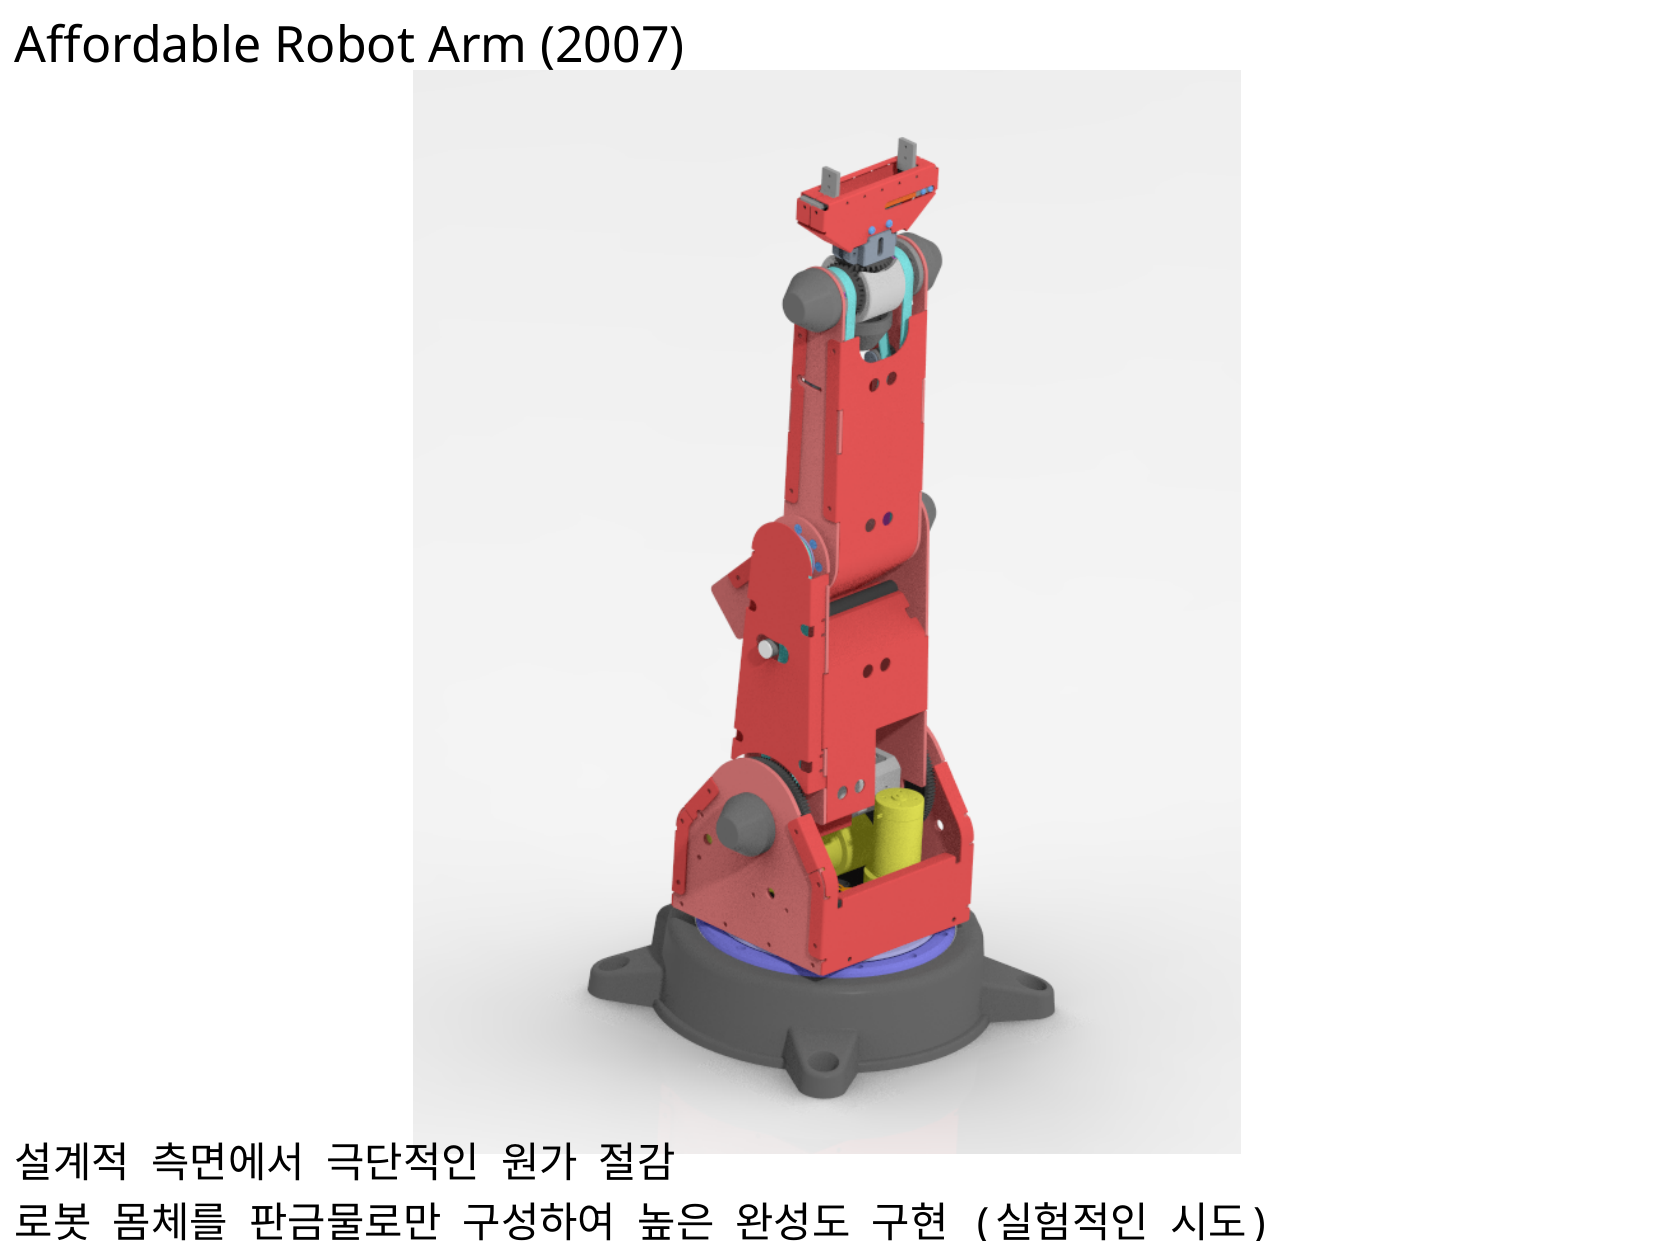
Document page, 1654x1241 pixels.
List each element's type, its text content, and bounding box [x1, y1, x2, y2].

text_box Affordable Robot Arm (2007) [0, 0, 1654, 88]
text_box 설계적 측면에서 극단적인 원가 절감 로봇 몸체를 판금물로만 구성하여 높은 완성도 구현 (실험적인 시도) [0, 1071, 1654, 1241]
picture [413, 88, 1241, 1071]
